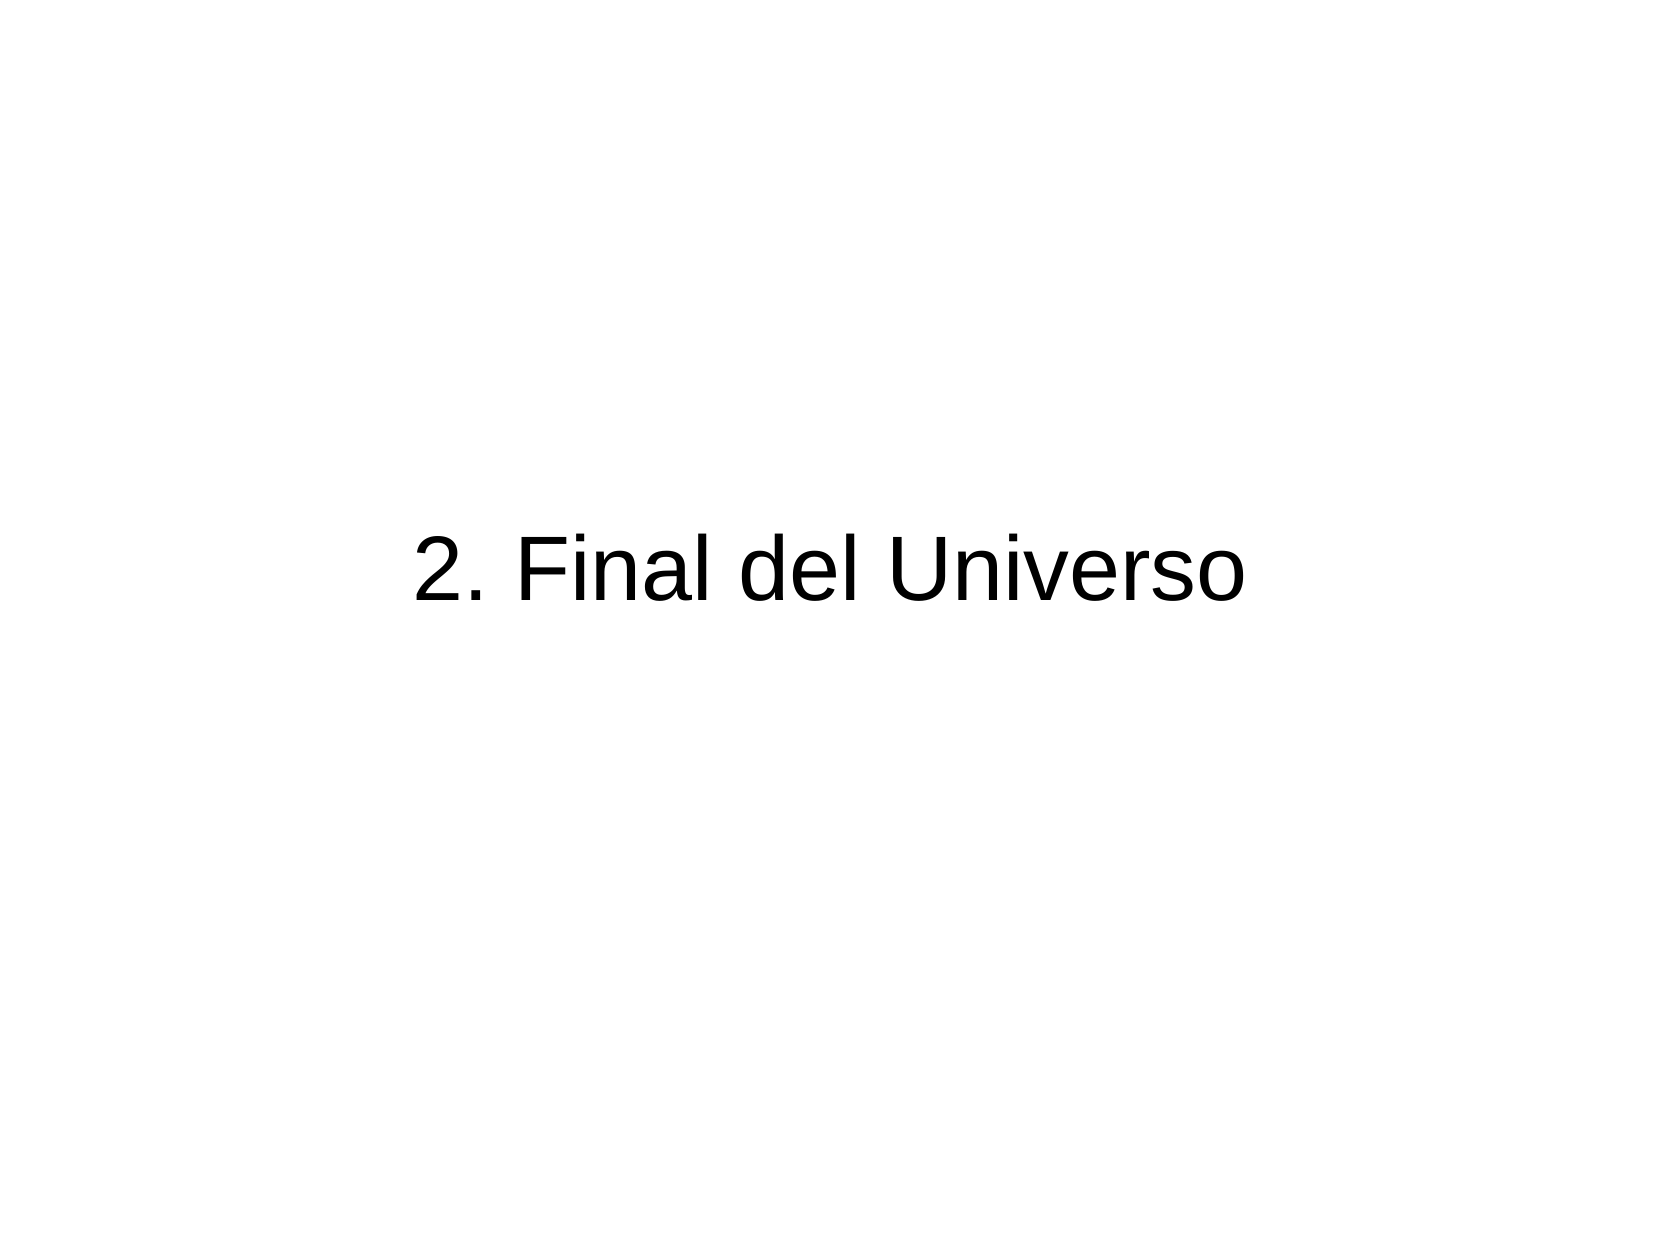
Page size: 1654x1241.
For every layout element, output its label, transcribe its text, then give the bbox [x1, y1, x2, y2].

title 2. Final del Universo [86, 465, 1576, 673]
